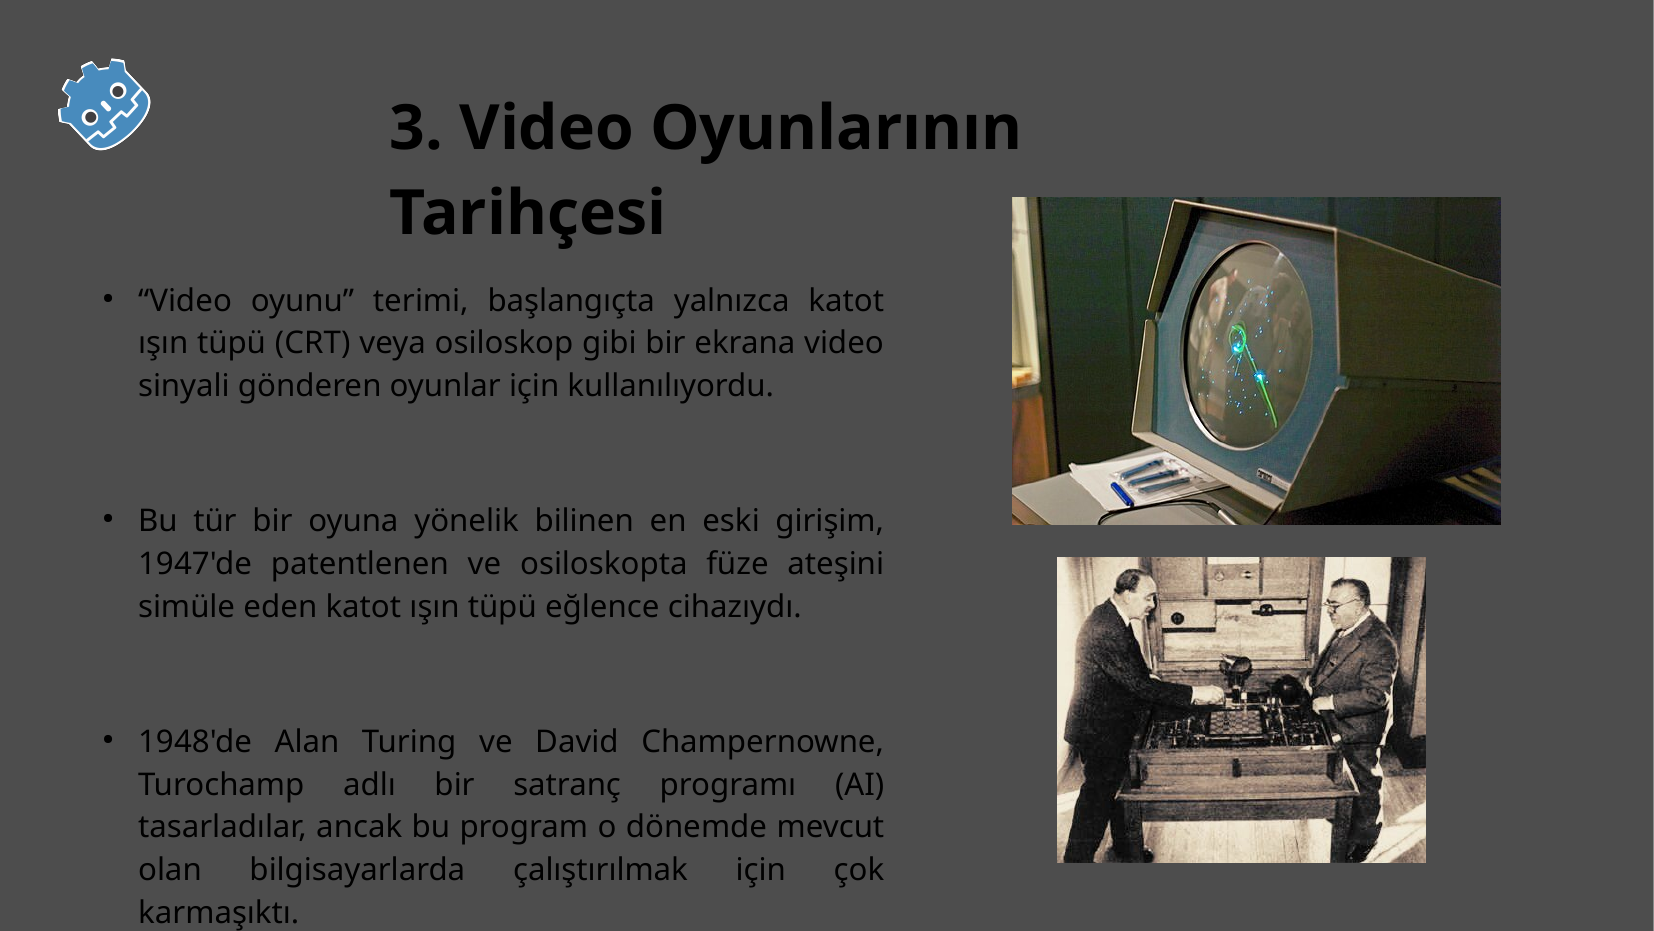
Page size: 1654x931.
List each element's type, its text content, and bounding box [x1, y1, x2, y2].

picture [0, 0, 1654, 931]
text_box “Video oyunu” terimi, başlangıçta yalnızca katot ışın tüpü (CRT) veya osiloskop gibi bir ekrana video sinyali gönderen oyunlar için kullanılıyordu. Bu tür bir oyuna yönelik bilinen en eski girişim, 1947'de patentlenen ve osiloskopta füze ateşini simüle eden katot ışın tüpü eğlence cihazıydı. 1948'de Alan Turing ve David Champernowne, Turochamp adlı bir satranç programı (AI) tasarladılar, ancak bu program o dönemde mevcut olan bilgisayarlarda çalıştırılmak için çok karmaşıktı. [87, 270, 901, 826]
text_box 3. Video Oyunlarının Tarihçesi [375, 75, 1201, 168]
